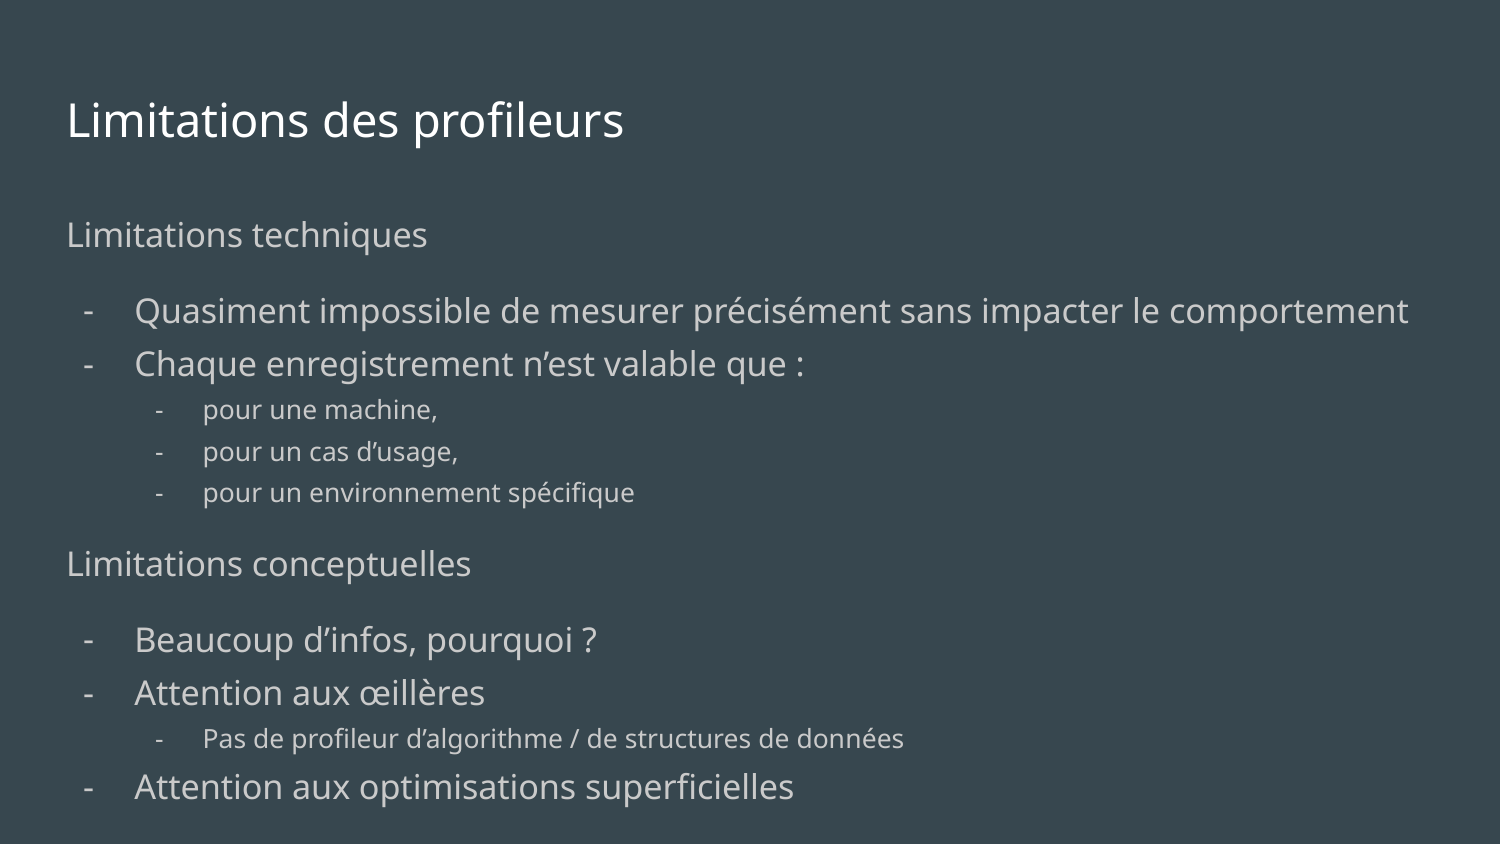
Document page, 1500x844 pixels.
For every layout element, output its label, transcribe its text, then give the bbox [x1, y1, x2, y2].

list Limitations techniques Quasiment impossible de mesurer précisément sans impacter le comportement Chaque enregistrement n’est valable que : pour une machine, pour un cas d’usage, pour un environnement spécifique Limitations conceptuelles Beaucoup d’infos, pourquoi ? Attention aux œillères Pas de profileur d’algorithme / de structures de données Attention aux optimisations superficielles [51, 189, 1449, 828]
title Limitations des profileurs [51, 72, 1449, 167]
